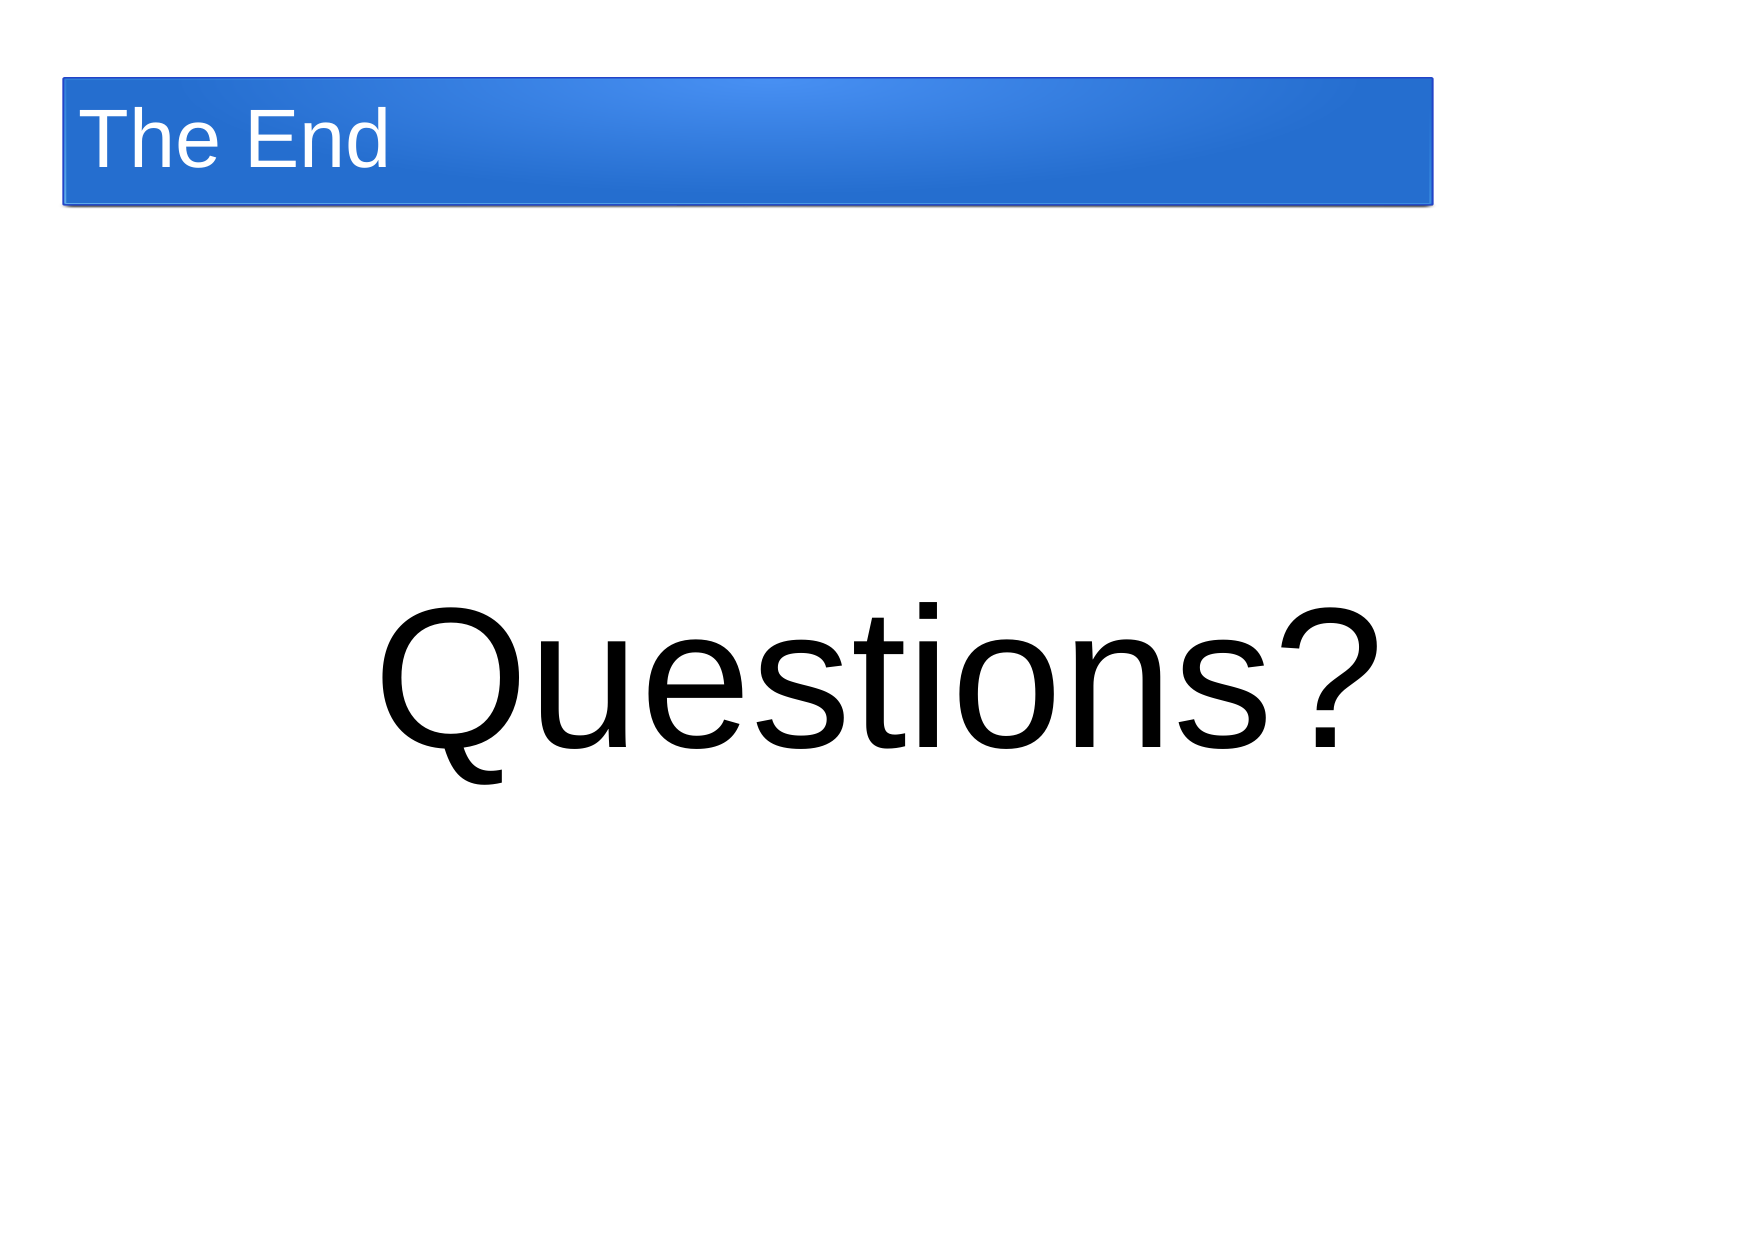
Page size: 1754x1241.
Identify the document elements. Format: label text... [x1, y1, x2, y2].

picture [58, 77, 1439, 209]
text_box Questions? [58, 247, 1701, 1110]
title The End [78, 80, 1429, 198]
